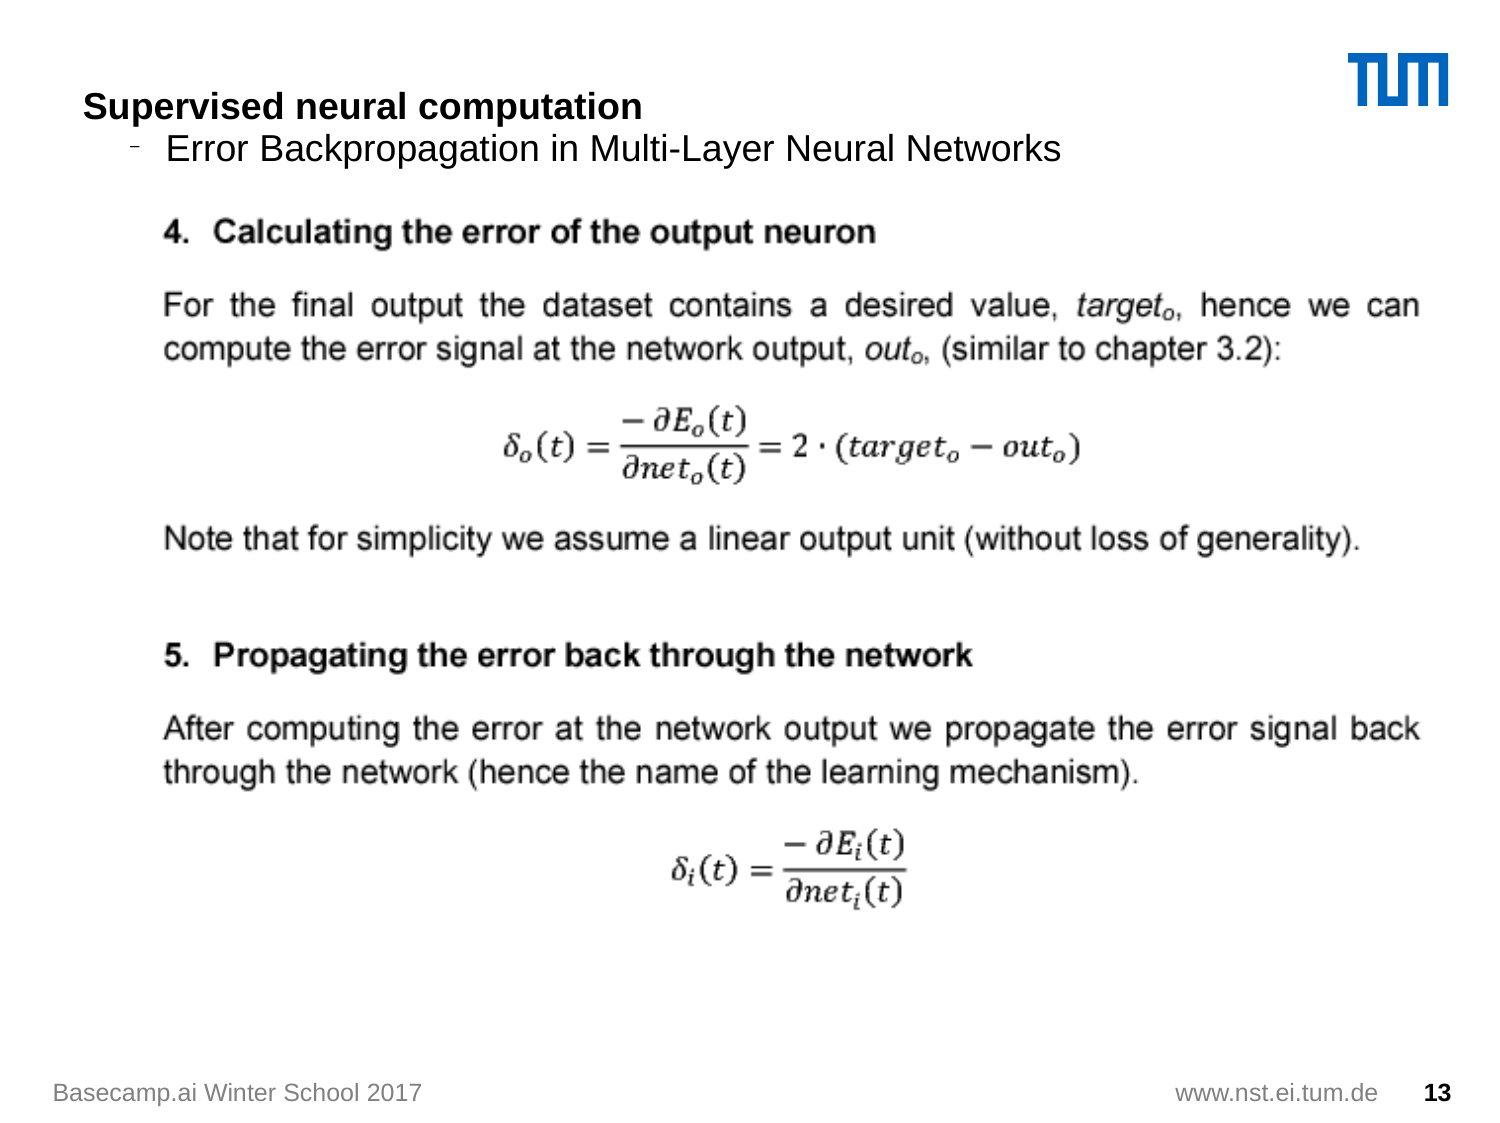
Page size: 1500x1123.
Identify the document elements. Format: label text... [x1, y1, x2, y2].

text_box Supervised neural computation Error Backpropagation in Multi-Layer Neural Networks [68, 77, 1406, 343]
picture [153, 202, 1449, 934]
